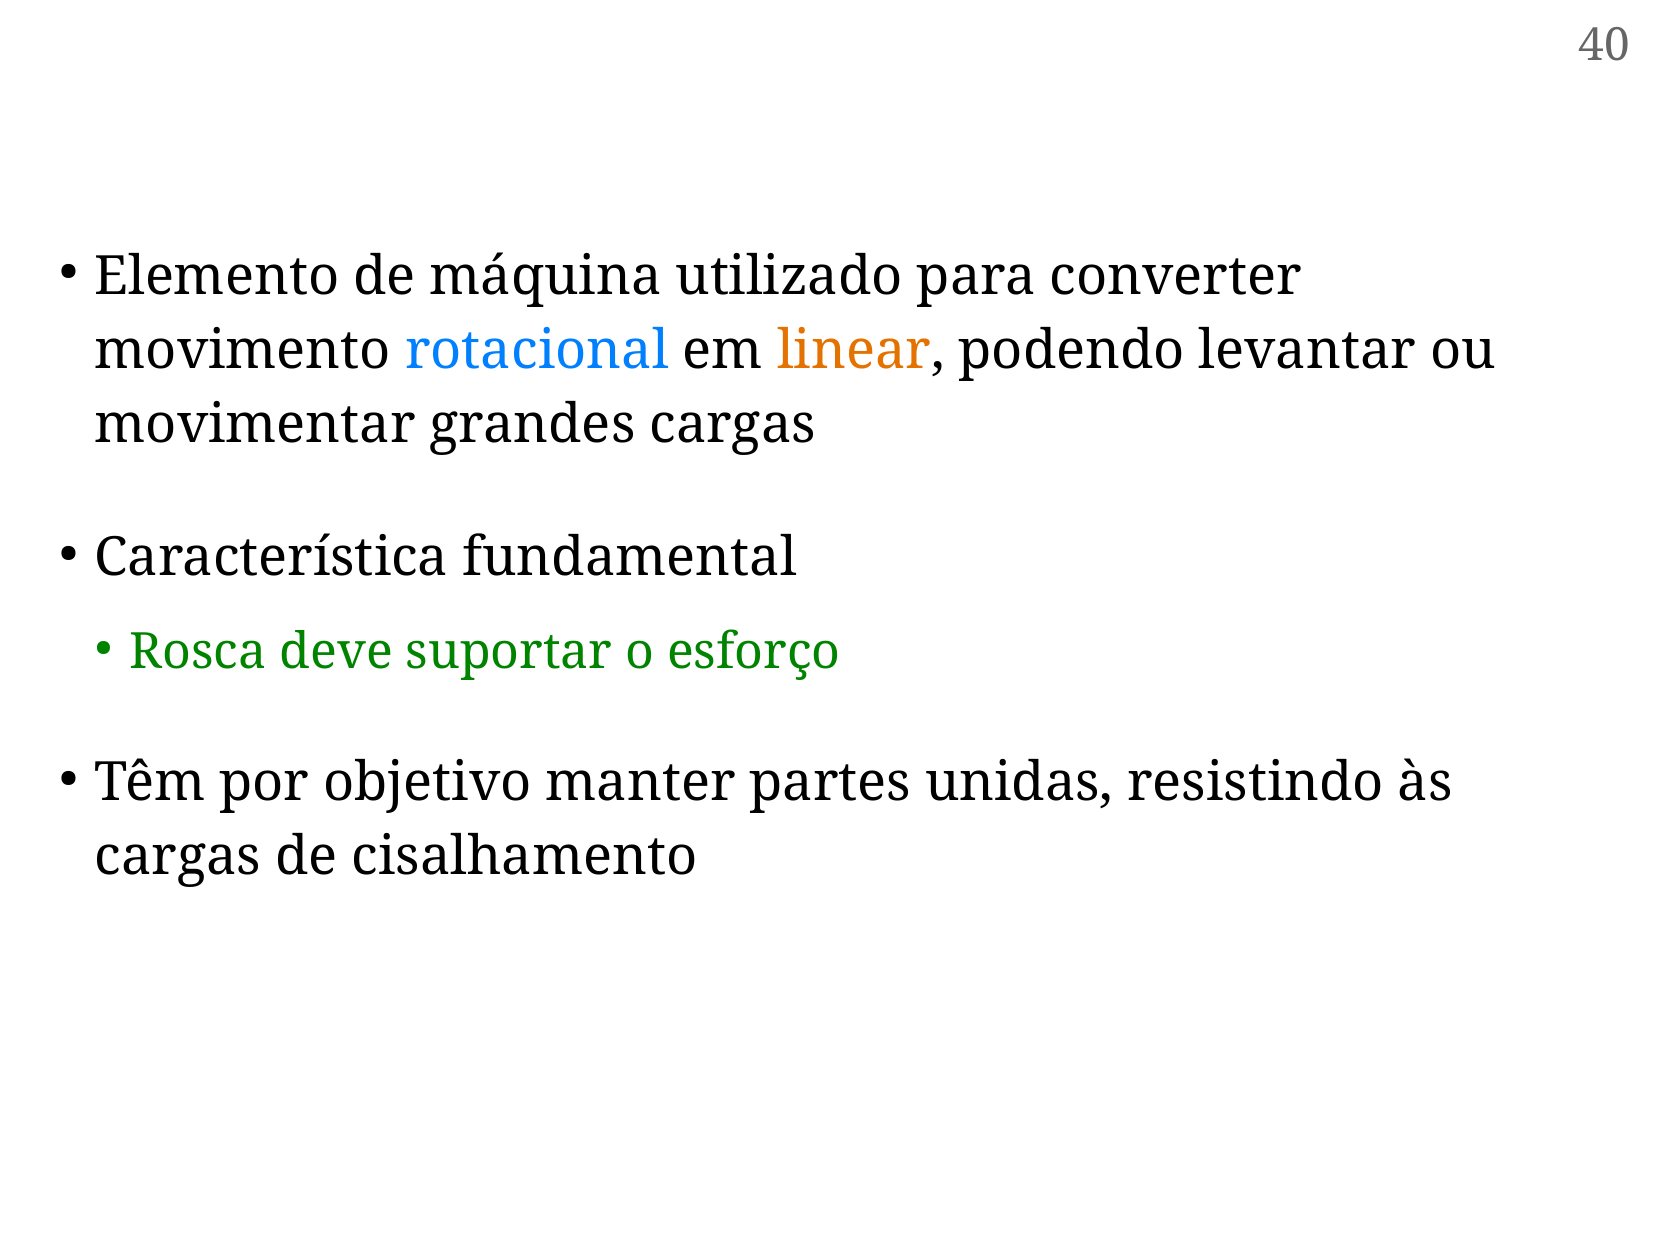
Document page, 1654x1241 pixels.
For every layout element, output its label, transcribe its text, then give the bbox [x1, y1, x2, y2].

list Elemento de máquina utilizado para converter movimento rotacional em linear, podendo levantar ou movimentar grandes cargas Característica fundamental Rosca deve suportar o esforço Têm por objetivo manter partes unidas, resistindo às cargas de cisalhamento [59, 236, 1595, 1211]
